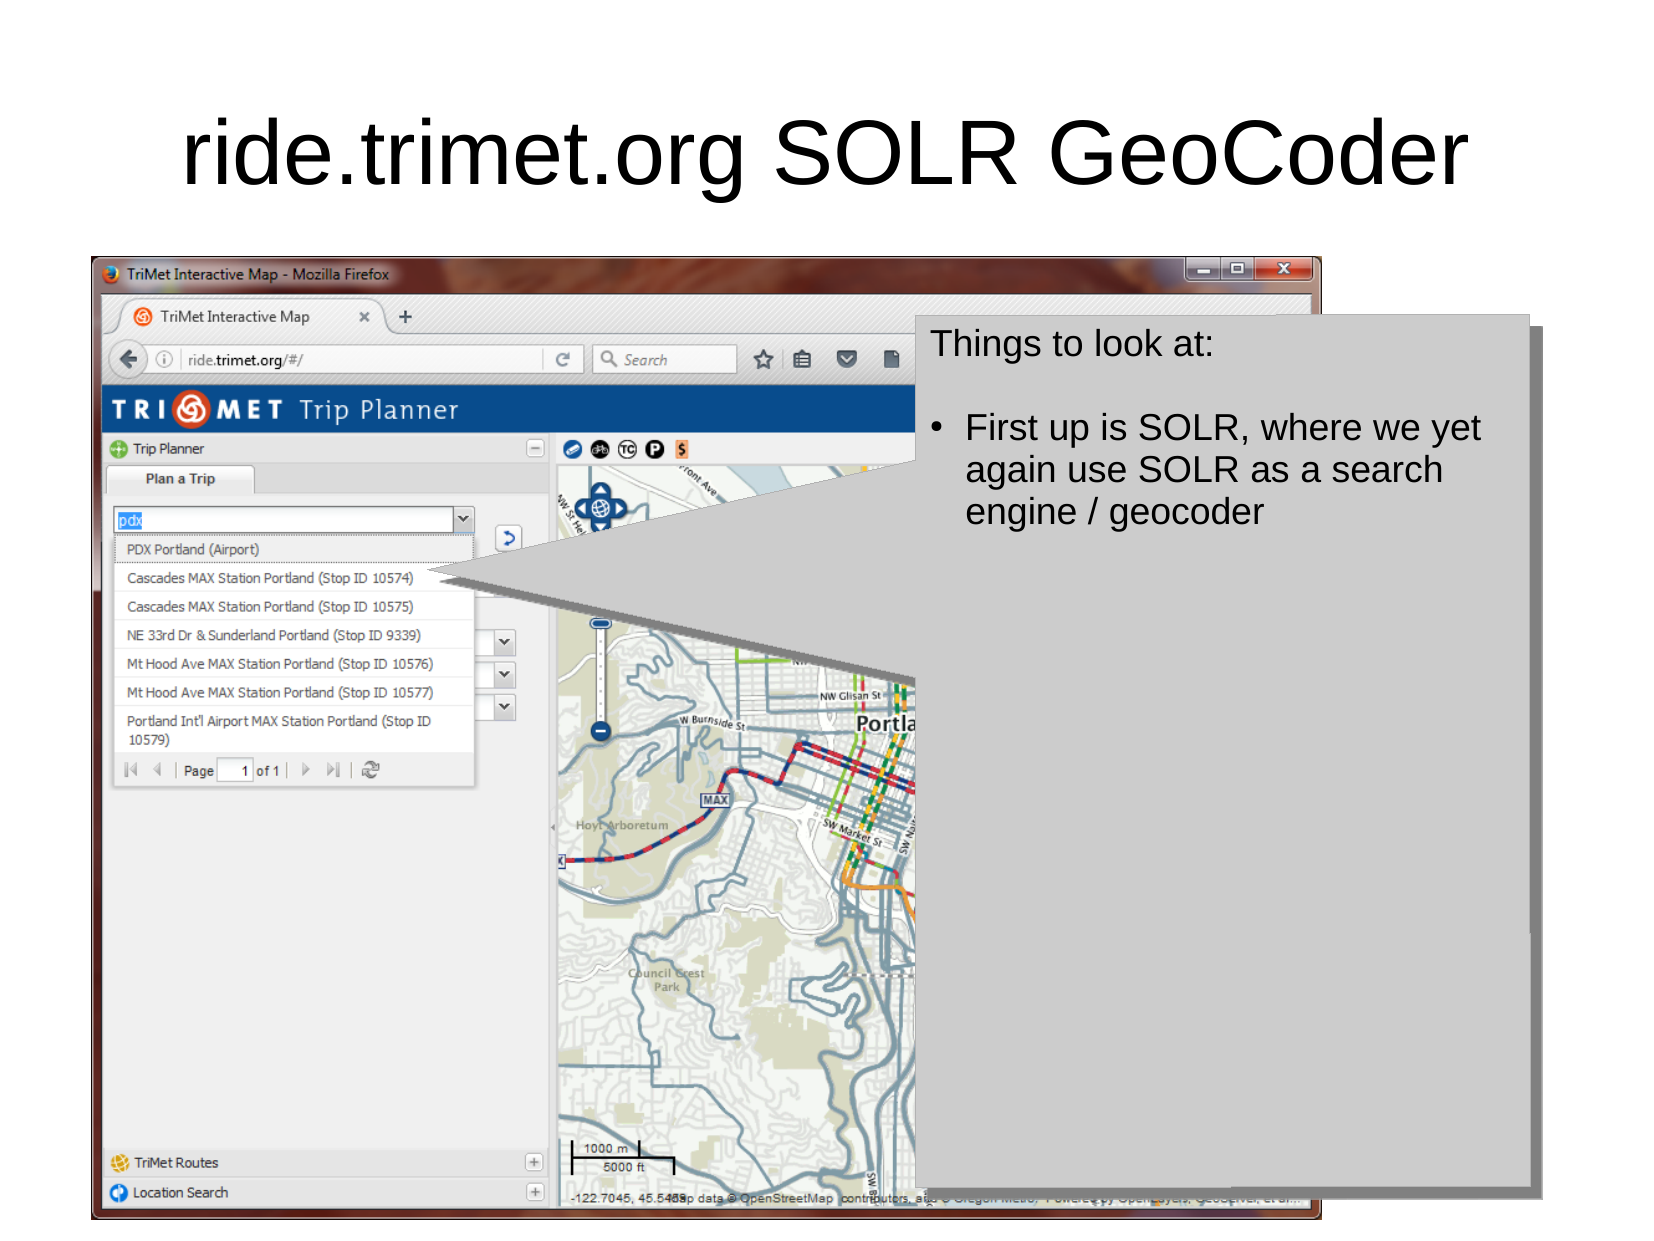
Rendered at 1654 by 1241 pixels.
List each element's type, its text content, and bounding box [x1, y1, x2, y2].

picture [91, 256, 1322, 1220]
title ride.trimet.org SOLR GeoCoder [82, 49, 1571, 257]
text_box Things to look at: First up is SOLR, where we yet again use SOLR as a search engine / geocoder [427, 314, 1531, 1188]
